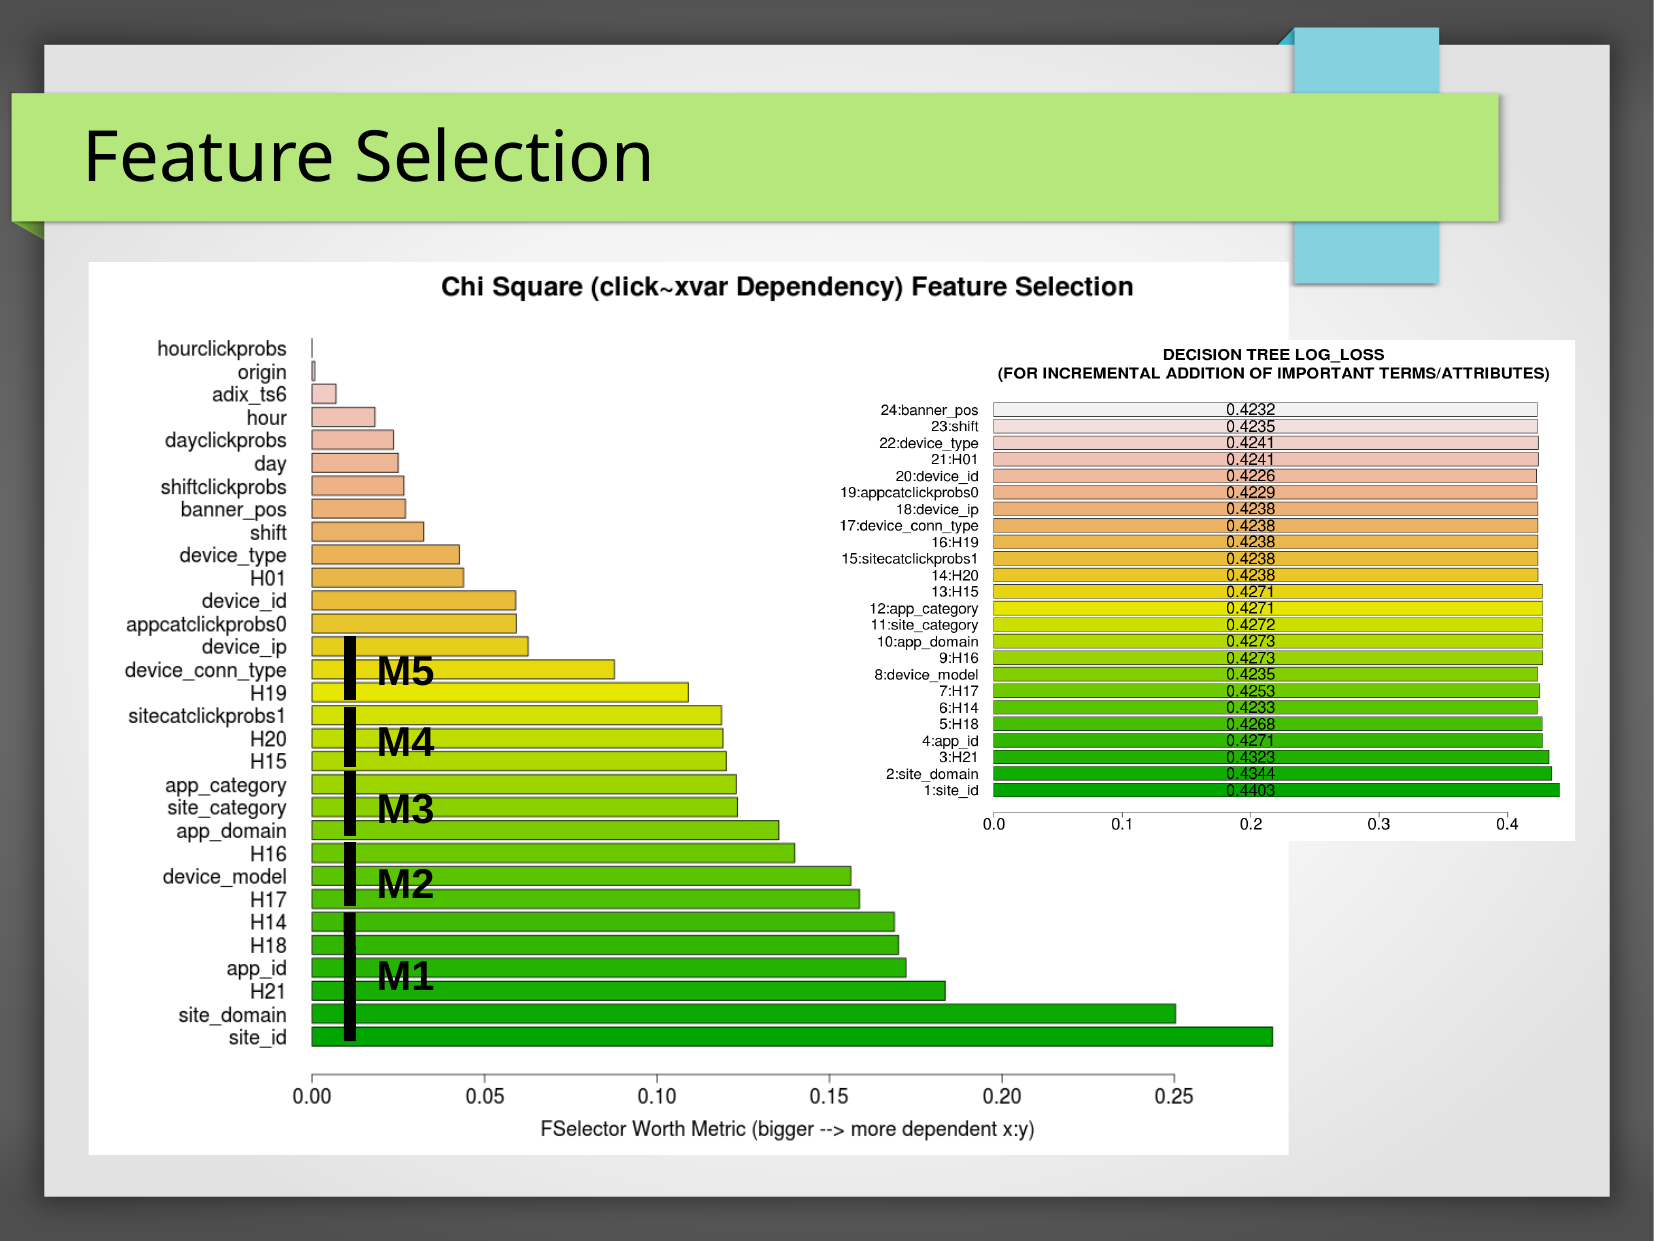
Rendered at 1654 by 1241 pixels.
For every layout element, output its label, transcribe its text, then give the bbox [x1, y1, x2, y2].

text_box M2 [361, 853, 497, 916]
title Feature Selection [82, 94, 1264, 213]
text_box M1 [361, 945, 497, 1007]
text_box M3 [361, 778, 497, 841]
text_box M4 [361, 711, 497, 774]
text_box M5 [361, 640, 497, 703]
picture [0, 0, 1654, 1241]
